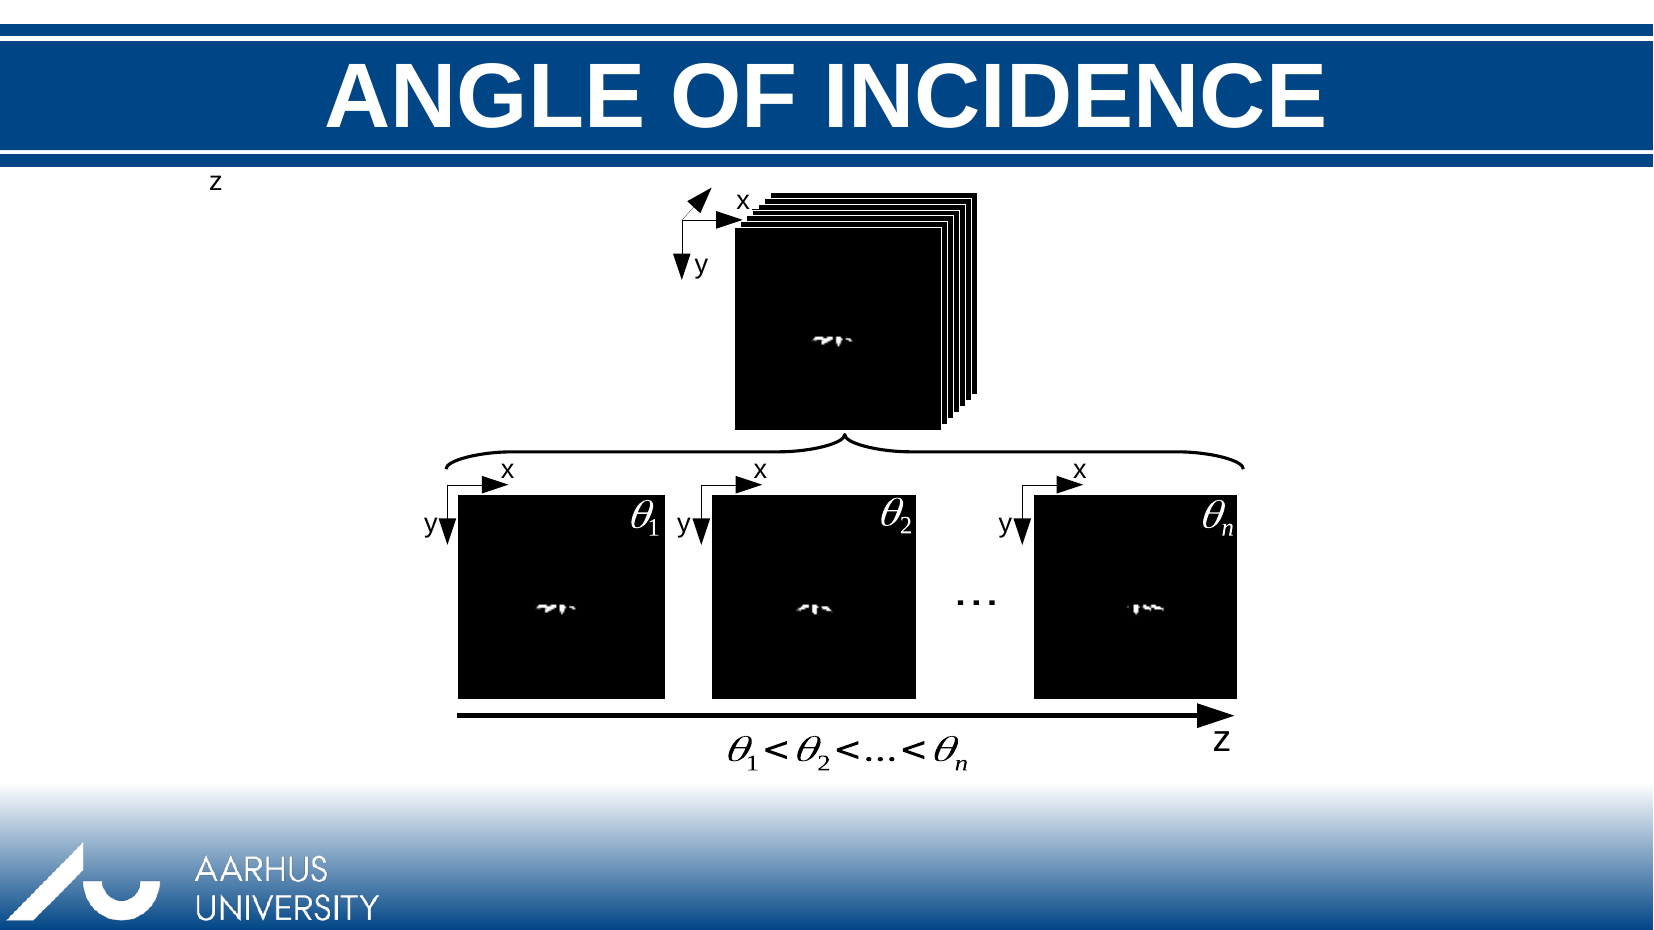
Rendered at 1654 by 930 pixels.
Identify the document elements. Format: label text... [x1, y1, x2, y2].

text_box y [983, 500, 1033, 558]
text_box y [665, 500, 706, 546]
text_box y [679, 242, 728, 299]
text_box [1203, 499, 1225, 529]
text_box z [1197, 710, 1234, 781]
text_box [818, 755, 830, 771]
text_box [881, 497, 904, 527]
text_box [900, 516, 911, 534]
text_box [836, 741, 859, 760]
text_box [955, 759, 967, 771]
text_box [728, 735, 752, 762]
picture [5, 841, 414, 928]
picture [712, 495, 916, 699]
text_box [902, 741, 925, 760]
text_box [797, 735, 821, 762]
picture [734, 192, 978, 431]
title ANGLE OF INCIDENCE [0, 41, 1653, 151]
text_box [1222, 523, 1233, 536]
text_box [631, 499, 659, 536]
text_box [765, 741, 787, 760]
text_box x [721, 177, 770, 235]
picture [458, 495, 665, 699]
text_box z [194, 158, 238, 204]
text_box [748, 755, 758, 771]
text_box y [409, 500, 453, 546]
picture [1034, 495, 1237, 699]
text_box [934, 735, 958, 762]
text_box x [1058, 446, 1107, 503]
text_box x [486, 446, 535, 503]
text_box x [738, 446, 788, 503]
